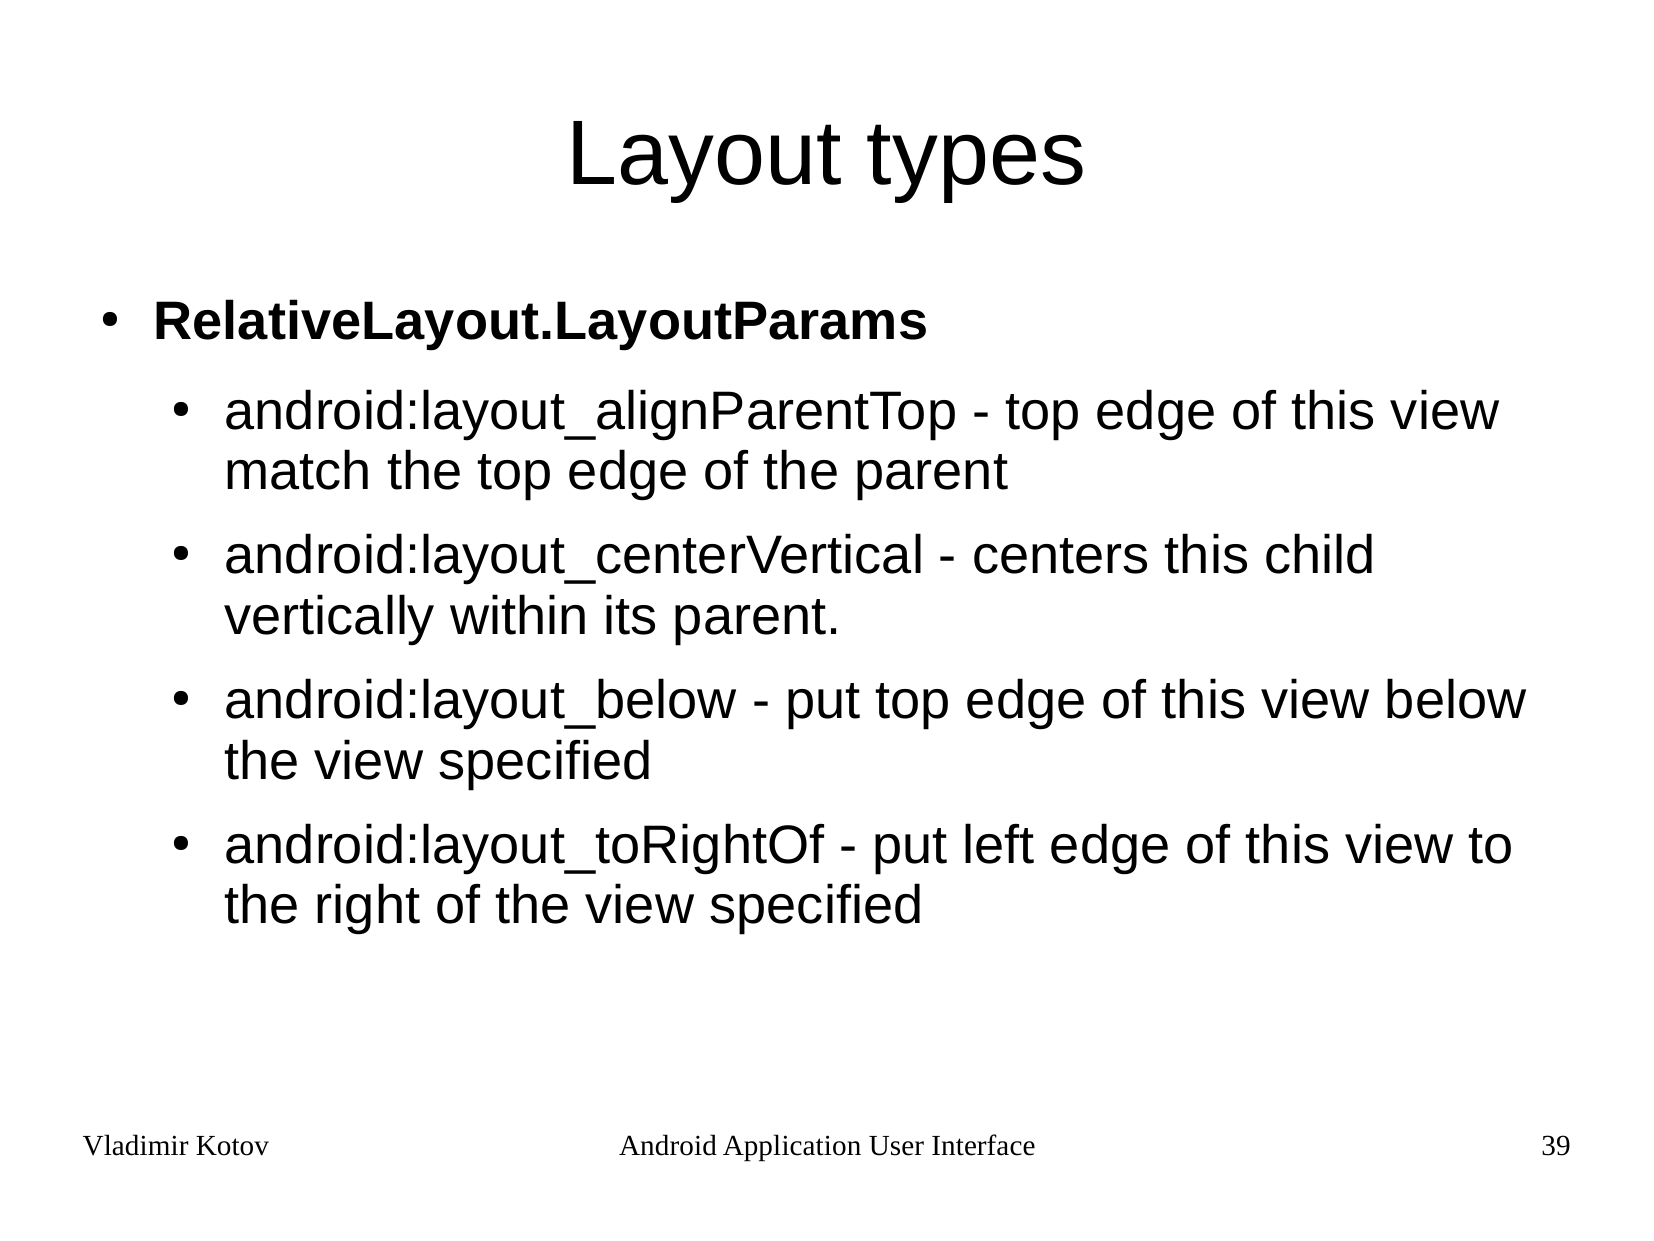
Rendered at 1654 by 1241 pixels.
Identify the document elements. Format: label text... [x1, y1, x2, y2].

title Layout types [82, 49, 1571, 257]
list RelativeLayout.LayoutParams android:layout_alignParentTop - top edge of this view match the top edge of the parent android:layout_centerVertical - centers this child vertically within its parent. android:layout_below - put top edge of this view below the view specified android:layout_toRightOf - put left edge of this view to the right of the view specified [82, 290, 1571, 1109]
